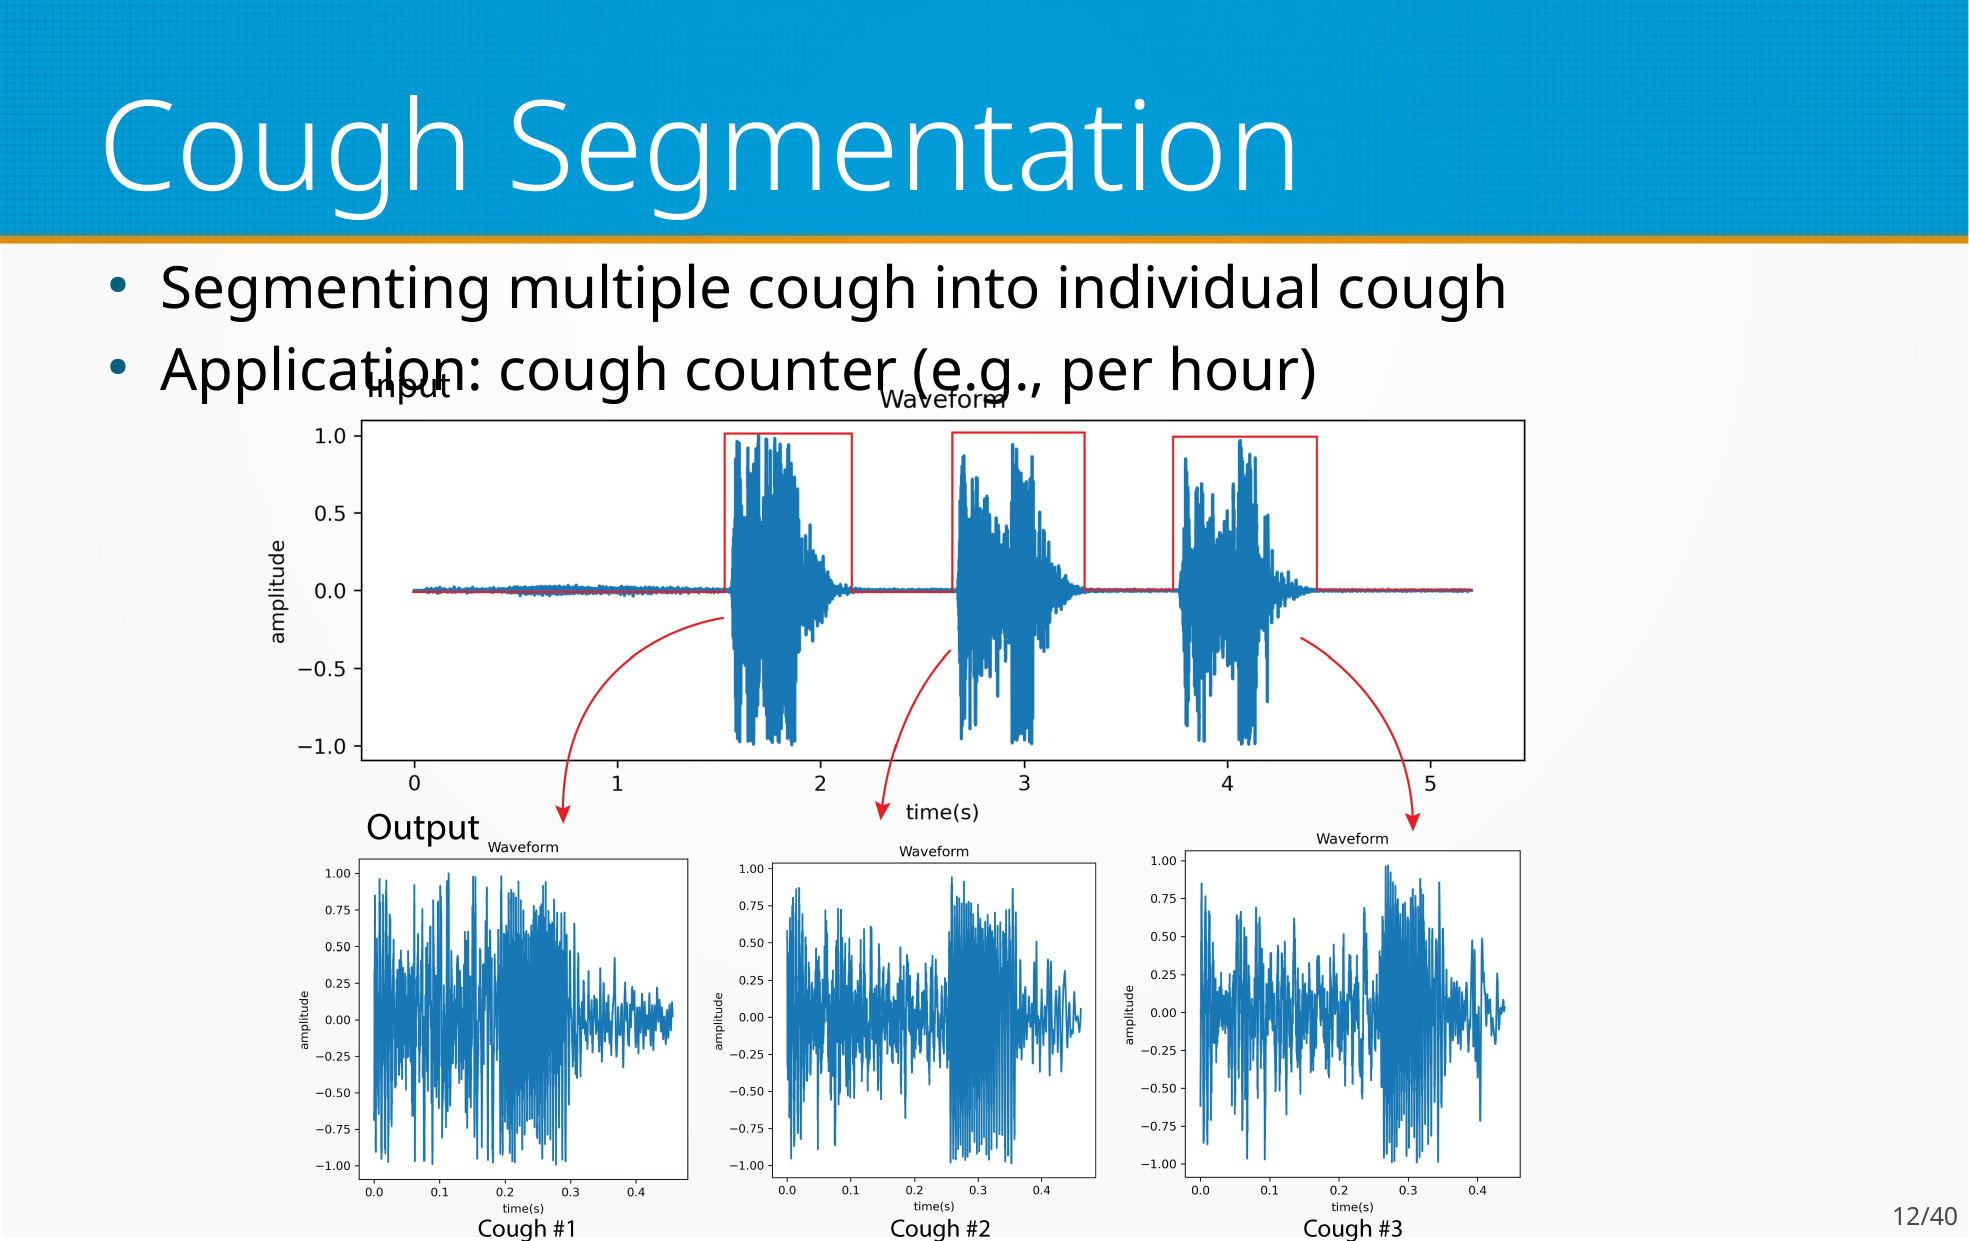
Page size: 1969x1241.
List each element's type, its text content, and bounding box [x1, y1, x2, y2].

list Segmenting multiple cough into individual cough Application: cough counter (e.g., per hour) [89, 246, 1852, 428]
title Cough Segmentation [98, 19, 1870, 227]
picture [0, 233, 1969, 1241]
